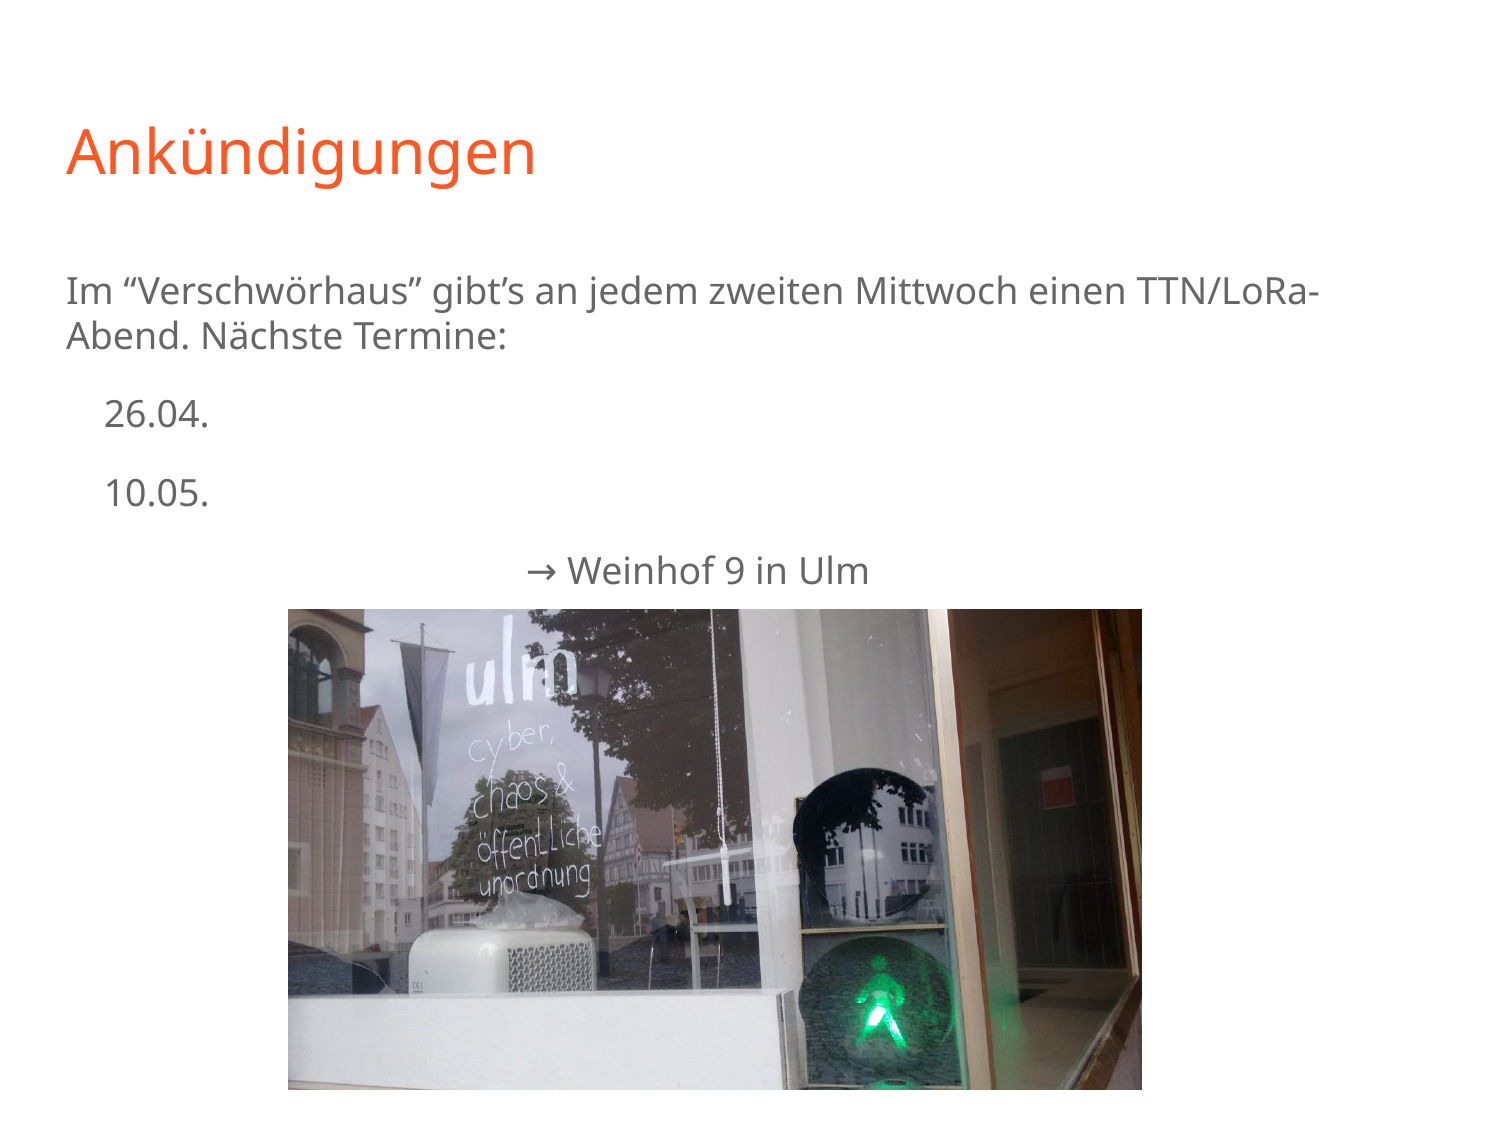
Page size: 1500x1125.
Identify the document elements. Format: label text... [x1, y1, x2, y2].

list Im “Verschwörhaus” gibt’s an jedem zweiten Mittwoch einen TTN/LoRa-Abend. Nächste Termine: 26.04. 10.05. → Weinhof 9 in Ulm [51, 252, 1449, 1000]
title Ankündigungen [51, 97, 1449, 223]
picture [288, 609, 1142, 1090]
